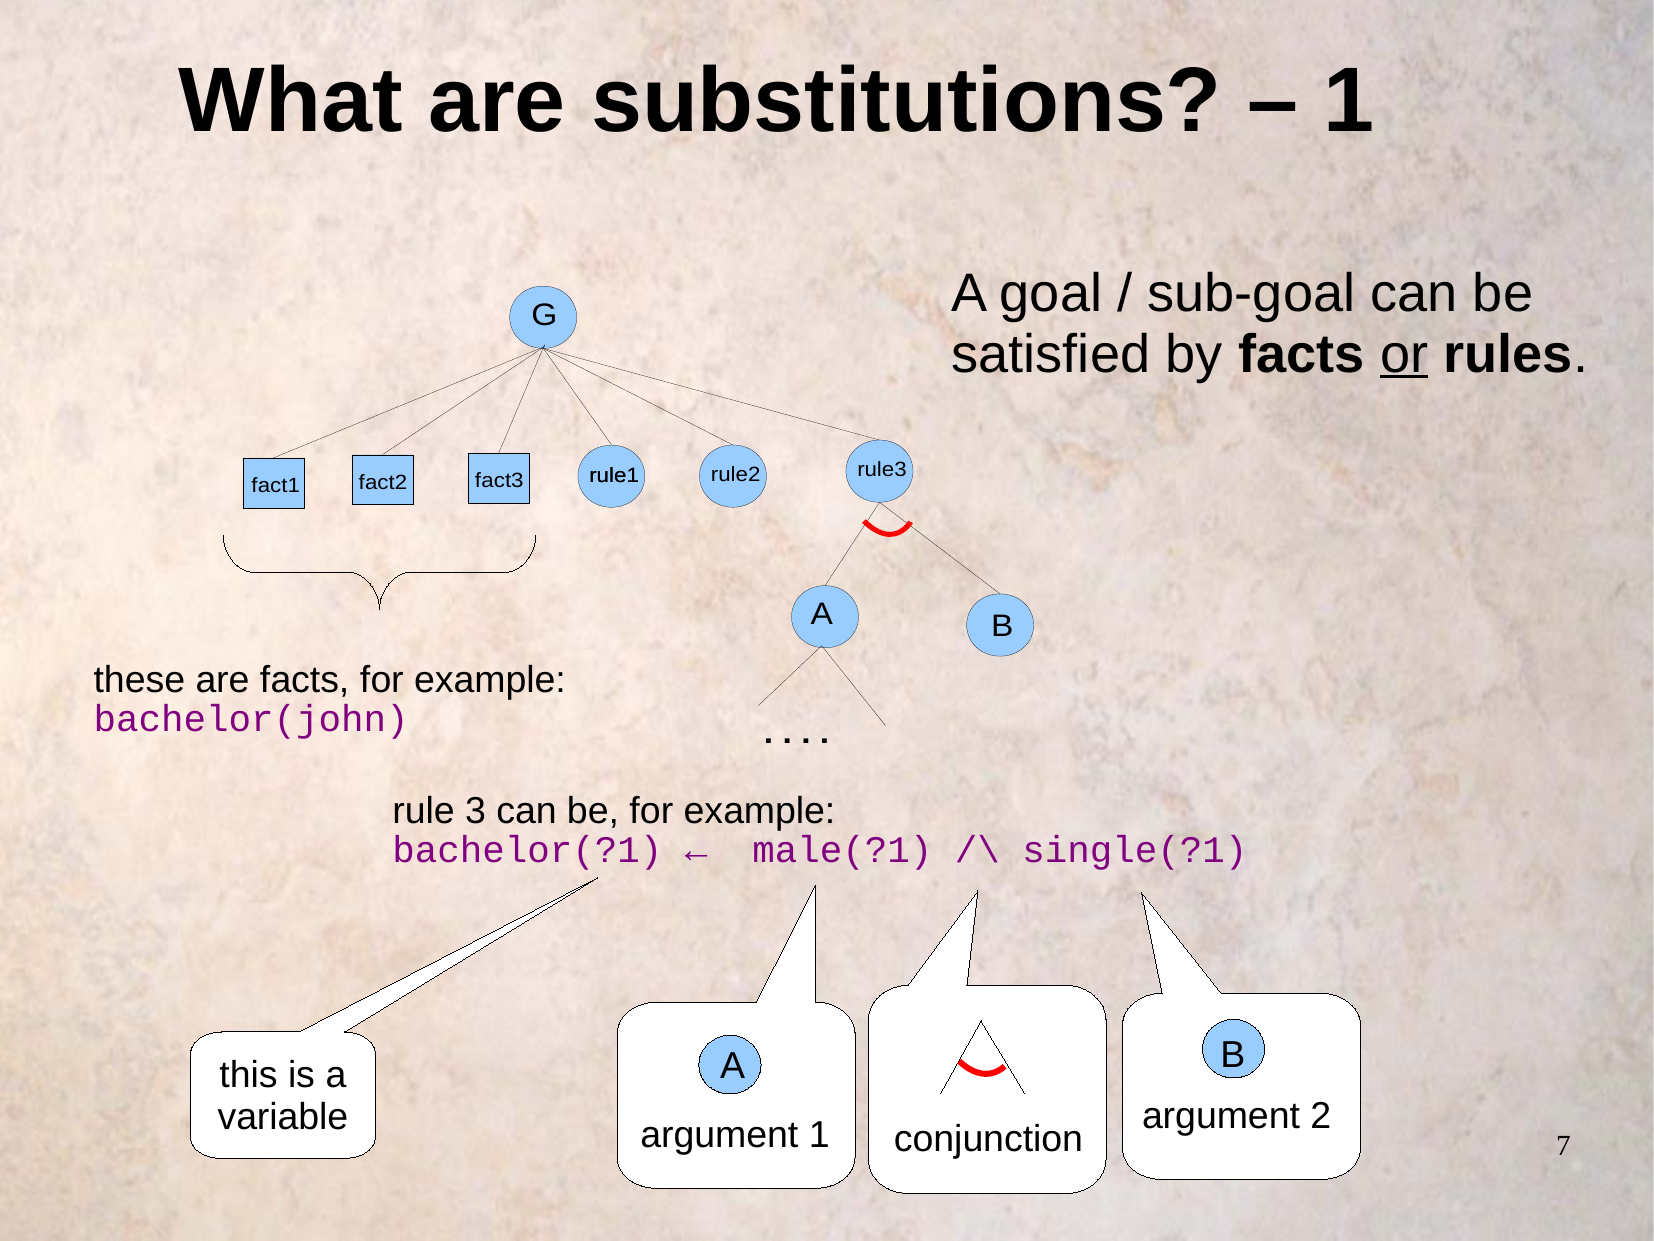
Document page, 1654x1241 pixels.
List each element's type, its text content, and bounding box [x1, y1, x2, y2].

text_box [868, 895, 1107, 1194]
text_box A [705, 1036, 761, 1094]
text_box [617, 895, 856, 1189]
text_box conjunction [879, 1110, 1108, 1178]
picture [0, 0, 1654, 1241]
text_box What are substitutions? – 1 [164, 41, 1444, 159]
text_box [1122, 895, 1361, 1180]
text_box this is a variable [190, 877, 598, 1159]
text_box A goal / sub-goal can be satisfied by facts or rules. [936, 255, 1603, 393]
text_box rule 3 can be, for example: bachelor(?1) ← male(?1) /\ single(?1) [377, 782, 1302, 895]
text_box B [1205, 1026, 1261, 1084]
text_box argument 2 [1127, 1087, 1358, 1155]
text_box these are facts, for example: bachelor(john) [78, 651, 616, 753]
text_box argument 1 [625, 1105, 856, 1174]
chart [117, 248, 1075, 891]
